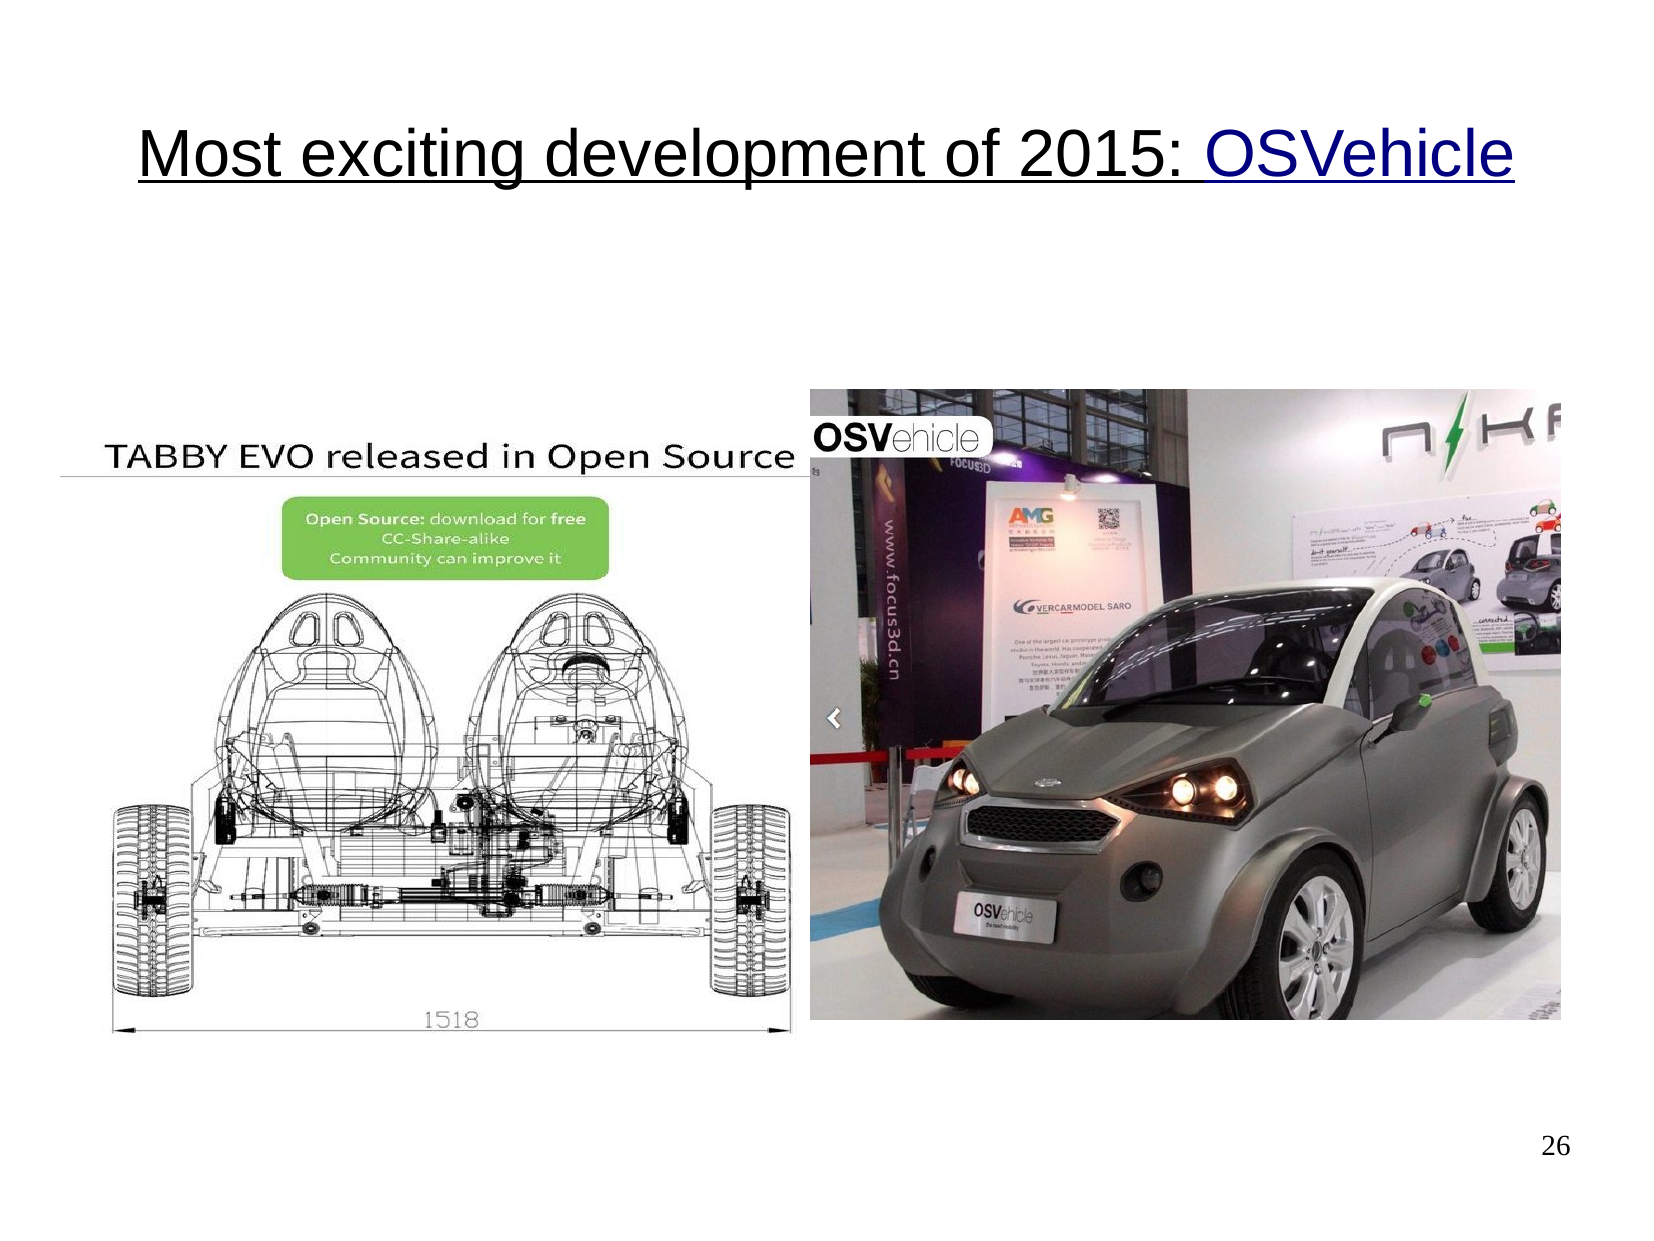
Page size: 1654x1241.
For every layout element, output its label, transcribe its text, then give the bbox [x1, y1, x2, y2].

title Most exciting development of 2015: OSVehicle [82, 49, 1571, 257]
picture [60, 389, 1561, 1051]
